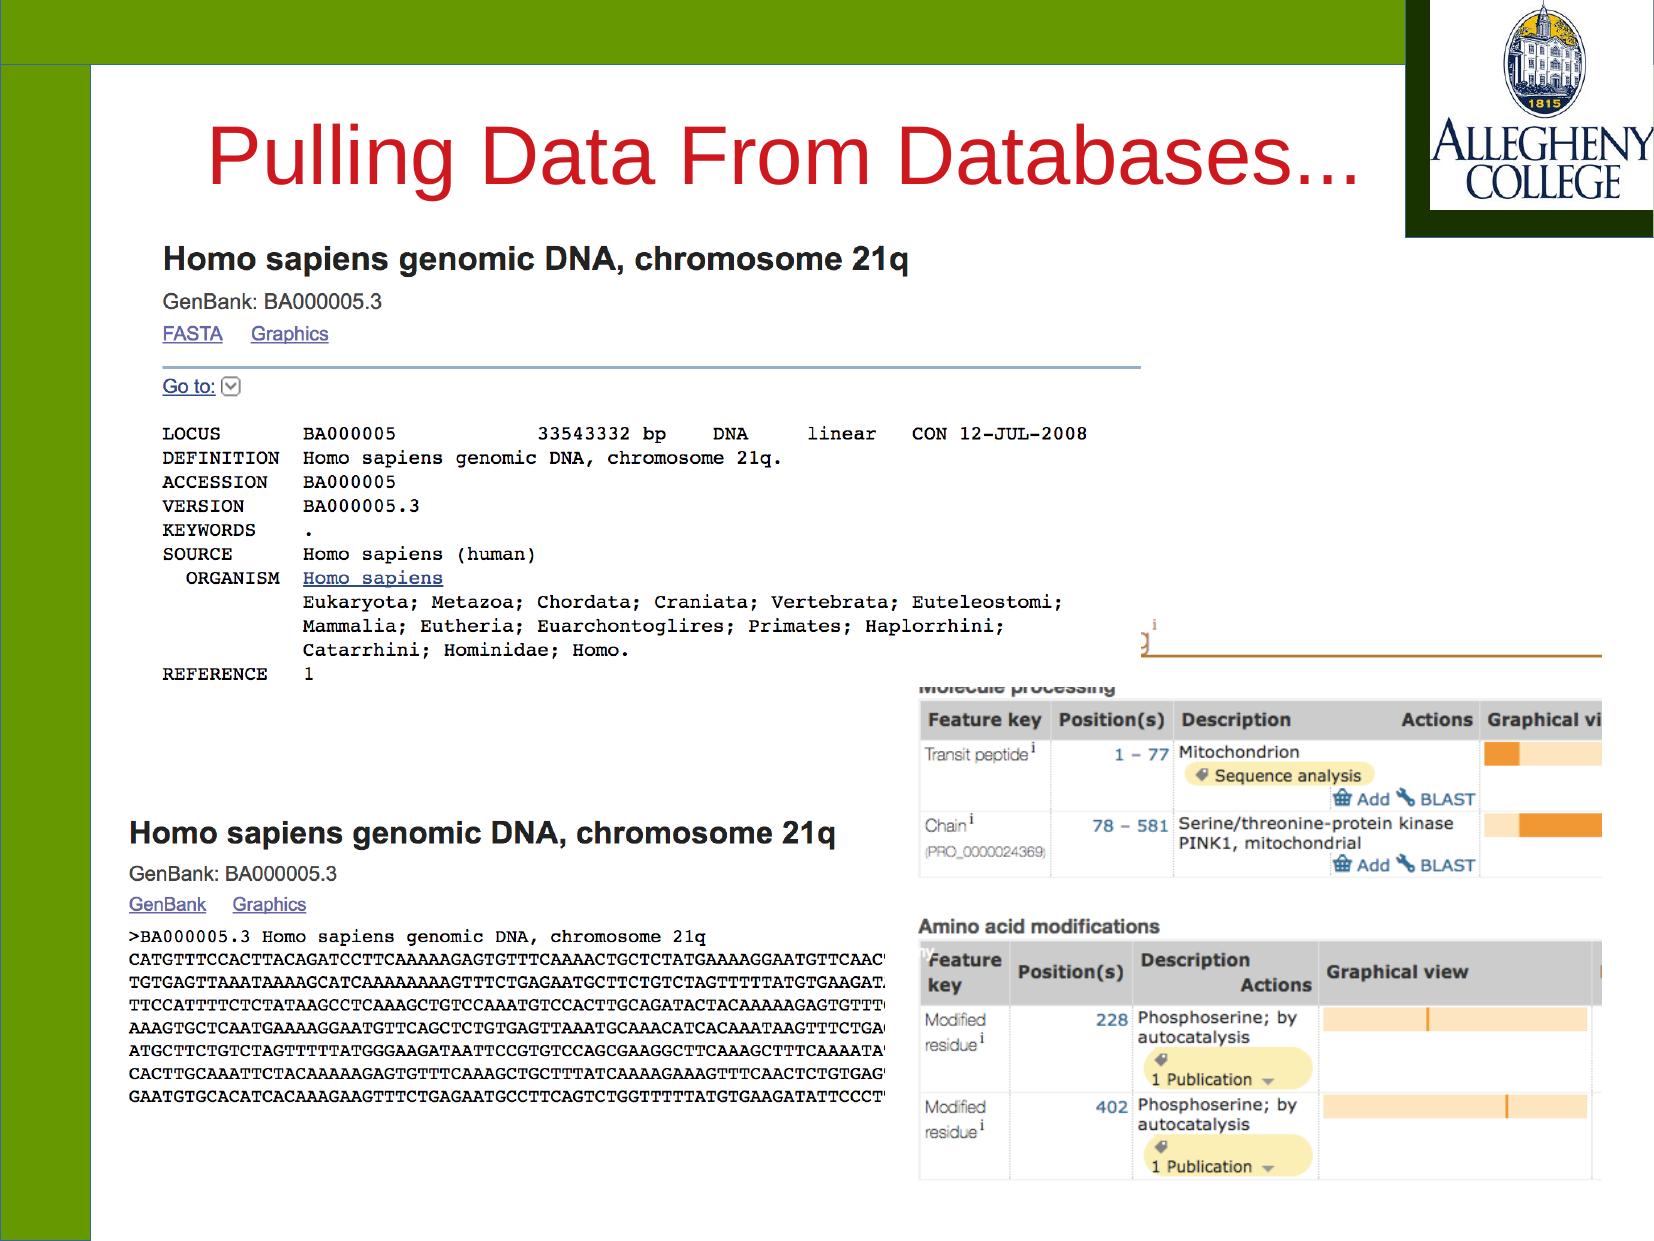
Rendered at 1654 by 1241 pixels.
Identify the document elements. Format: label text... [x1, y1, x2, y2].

text_box Pulling Data From Databases... [110, 69, 1461, 233]
picture [120, 809, 885, 1113]
picture [150, 232, 1602, 1195]
text_box [1405, 210, 1654, 238]
picture [1430, 0, 1654, 210]
text_box [0, 0, 1430, 1241]
